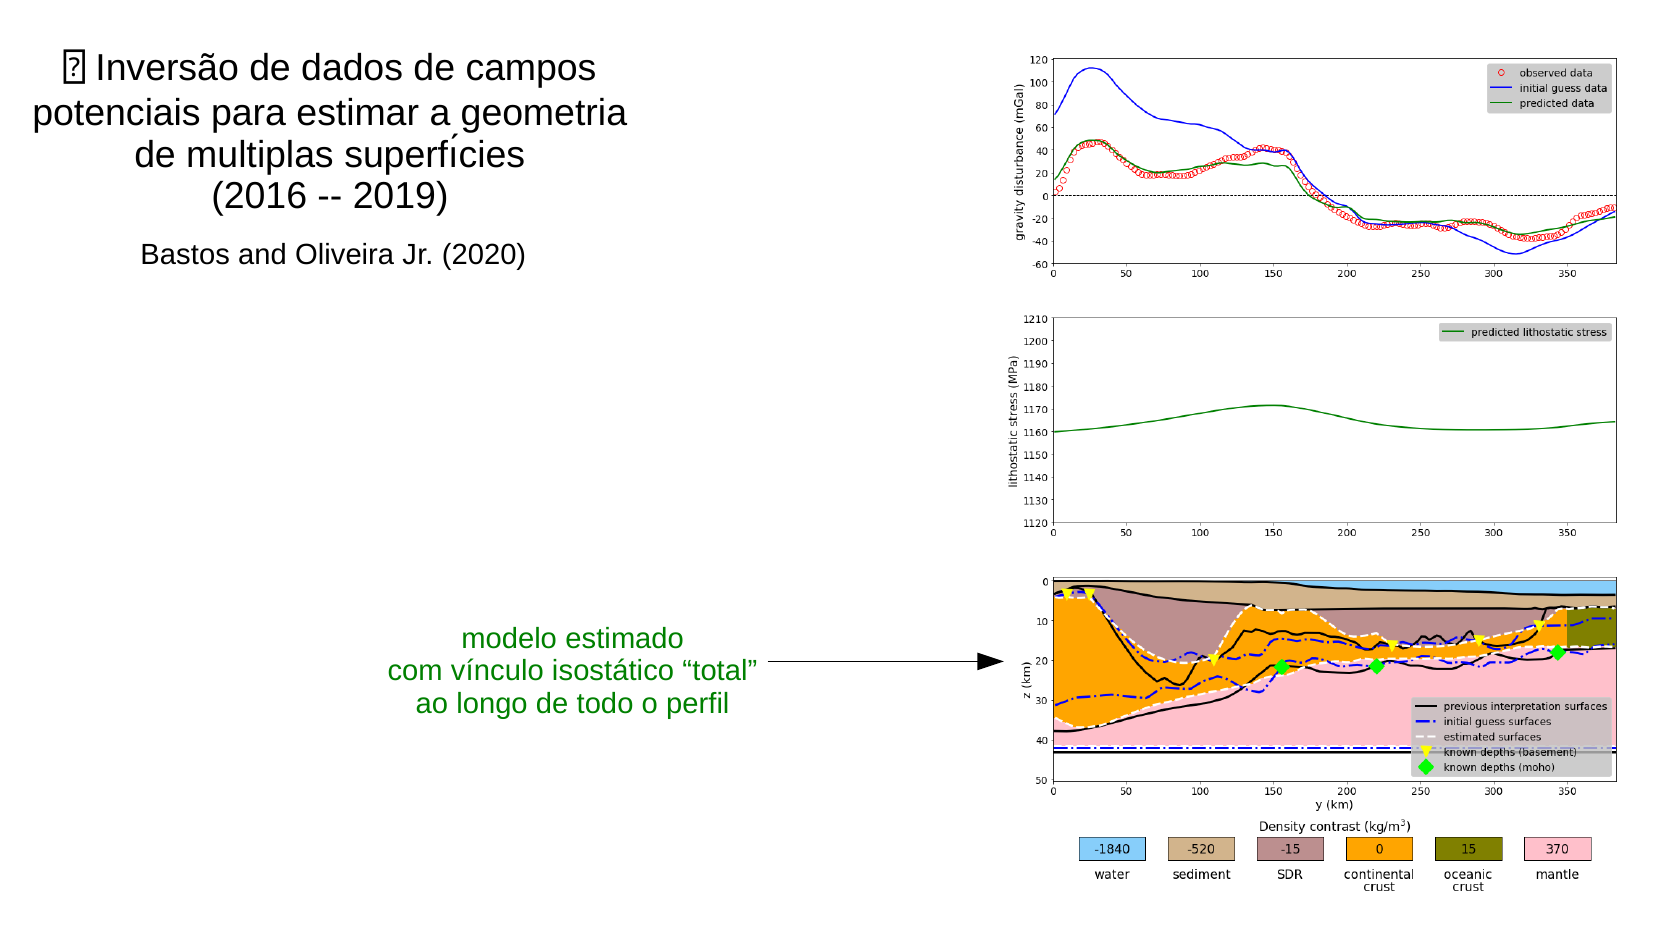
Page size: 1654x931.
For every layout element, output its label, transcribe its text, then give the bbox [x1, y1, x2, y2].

picture [1003, 50, 1623, 898]
text_box modelo estimado com vínculo isostático “total” ao longo de todo o perfil [354, 614, 792, 728]
text_box ⍰ Inversão de dados de campos potenciais para estimar a geometria de multiplas superfı́cies (2016 -- 2019) [17, 32, 674, 249]
text_box Bastos and Oliveira Jr. (2020) [85, 230, 582, 278]
